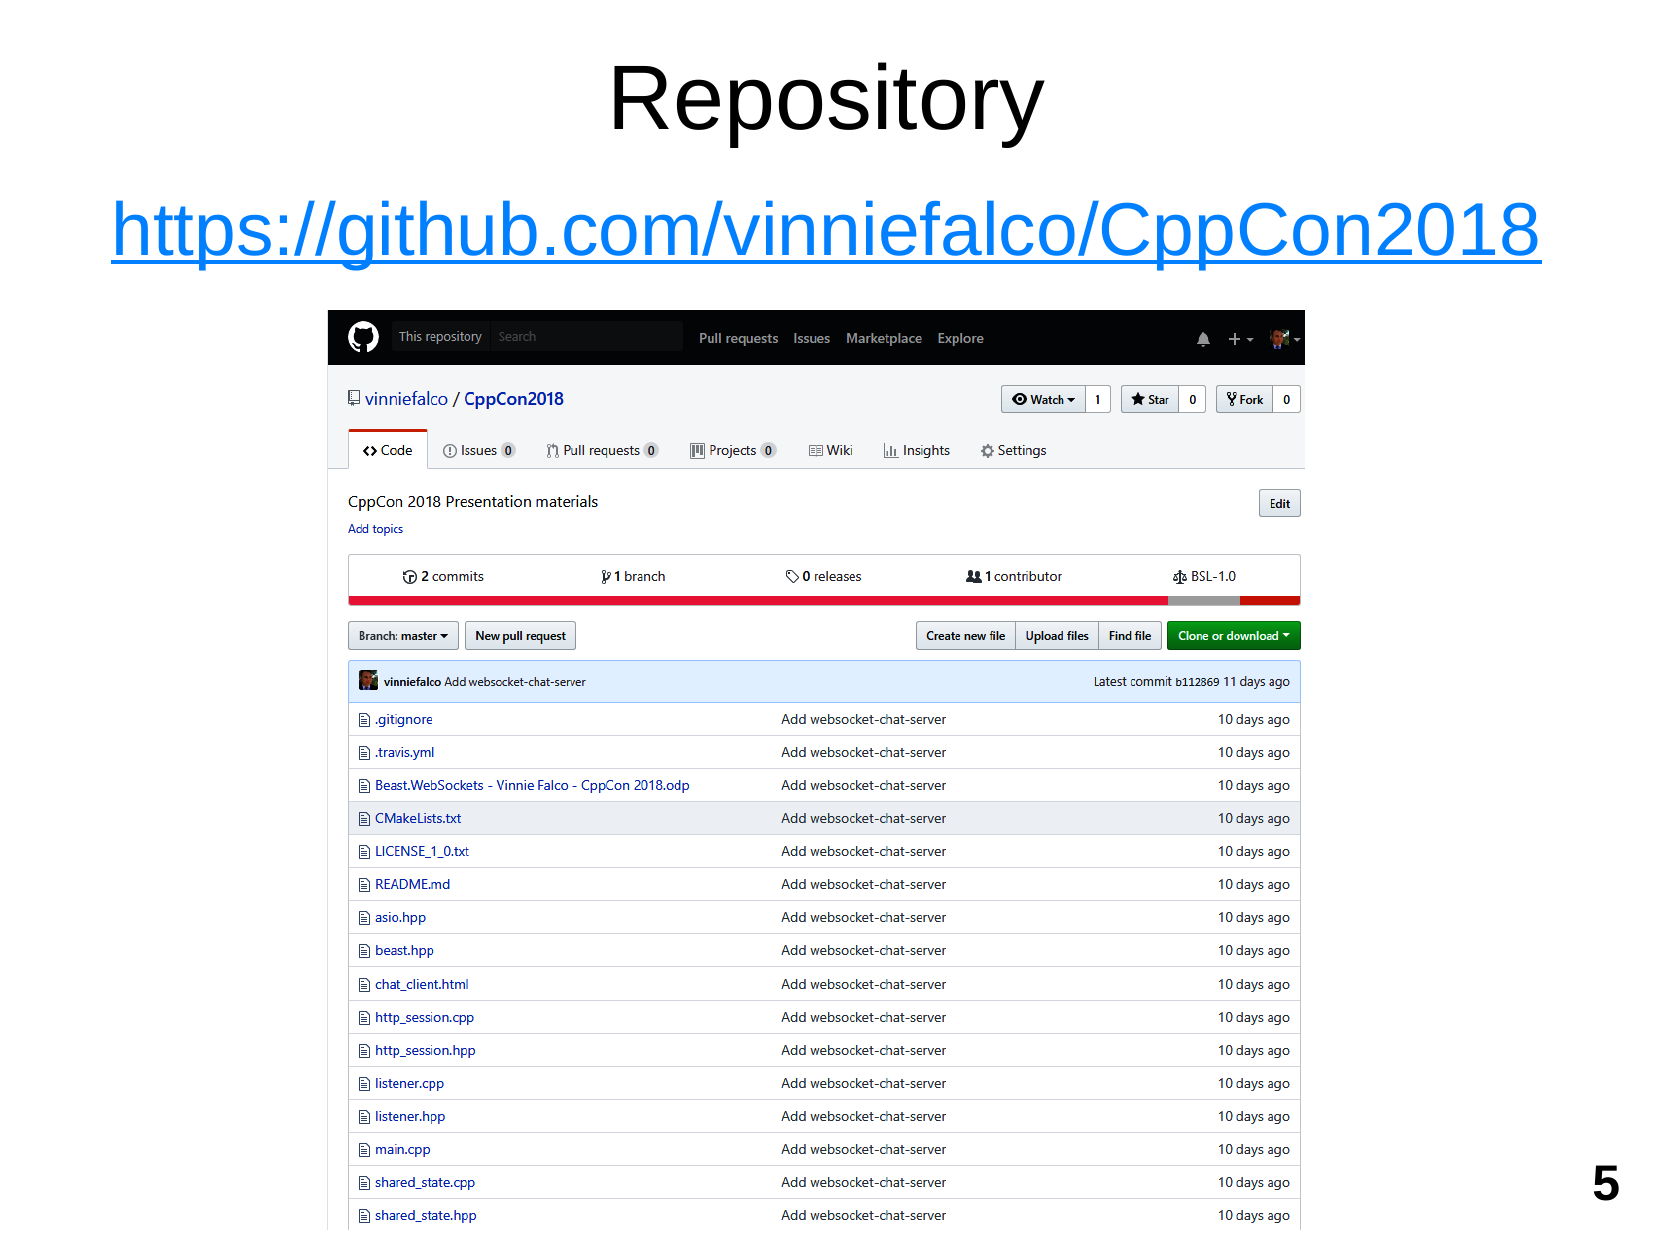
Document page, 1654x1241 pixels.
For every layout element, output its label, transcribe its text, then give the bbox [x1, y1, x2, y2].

title Repository [82, 15, 1571, 181]
picture [327, 310, 1306, 1230]
text_box https://github.com/vinniefalco/CppCon2018 [96, 180, 1654, 279]
